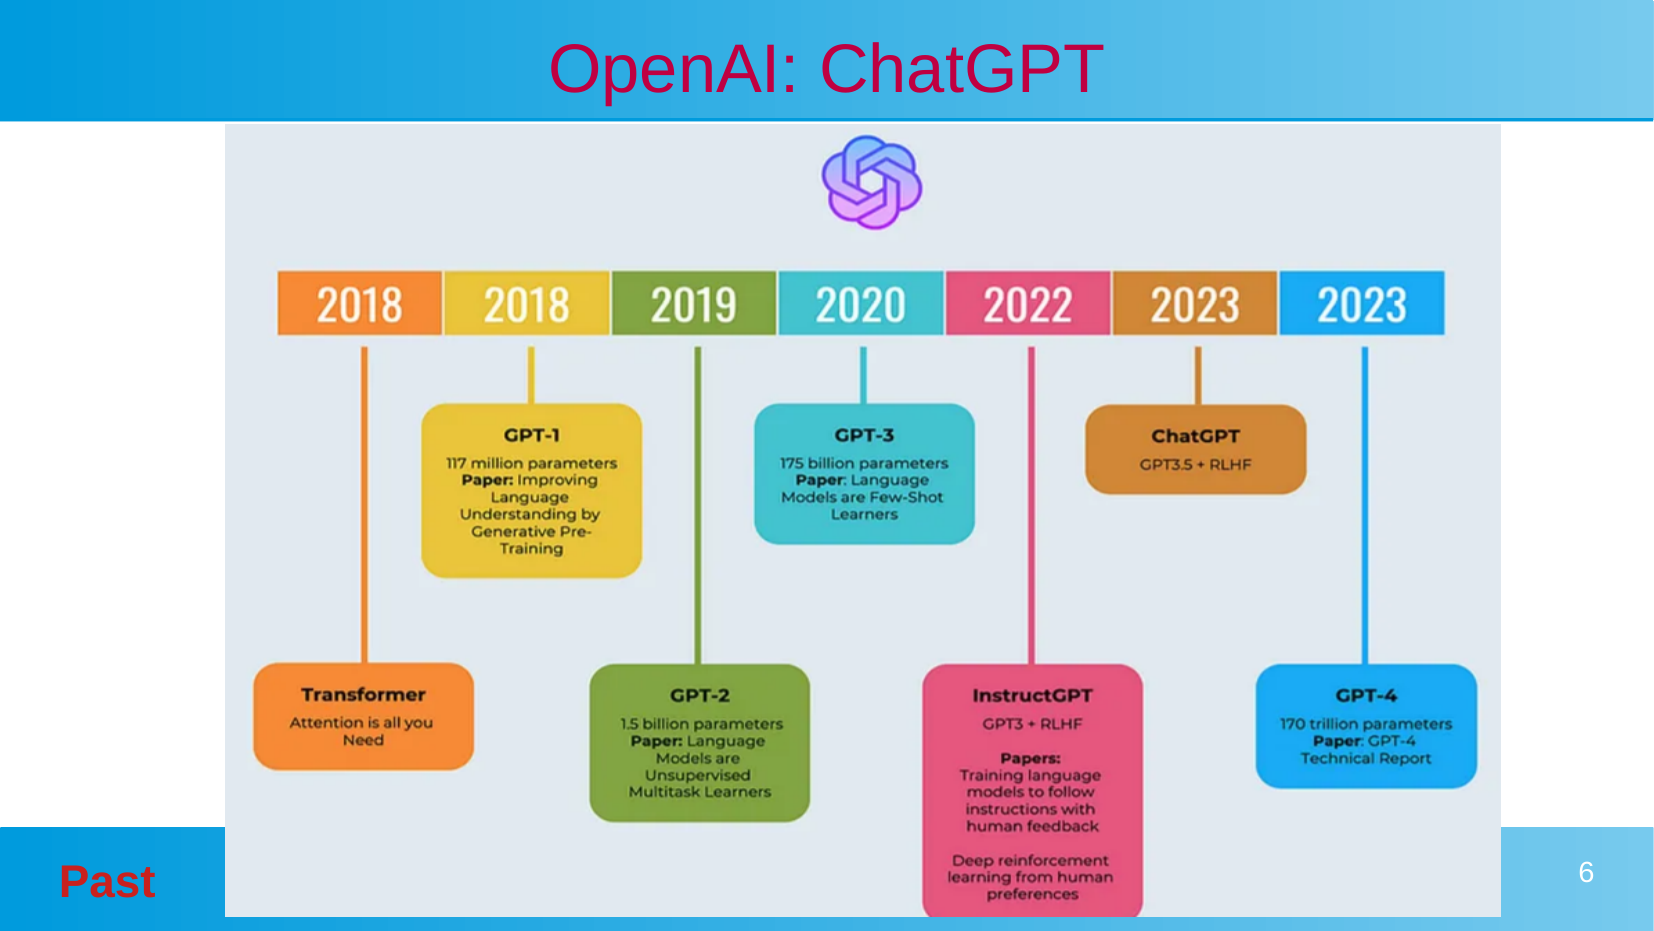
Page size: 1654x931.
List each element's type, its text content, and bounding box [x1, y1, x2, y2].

picture [225, 124, 1501, 917]
title OpenAI: ChatGPT [59, 29, 1595, 108]
